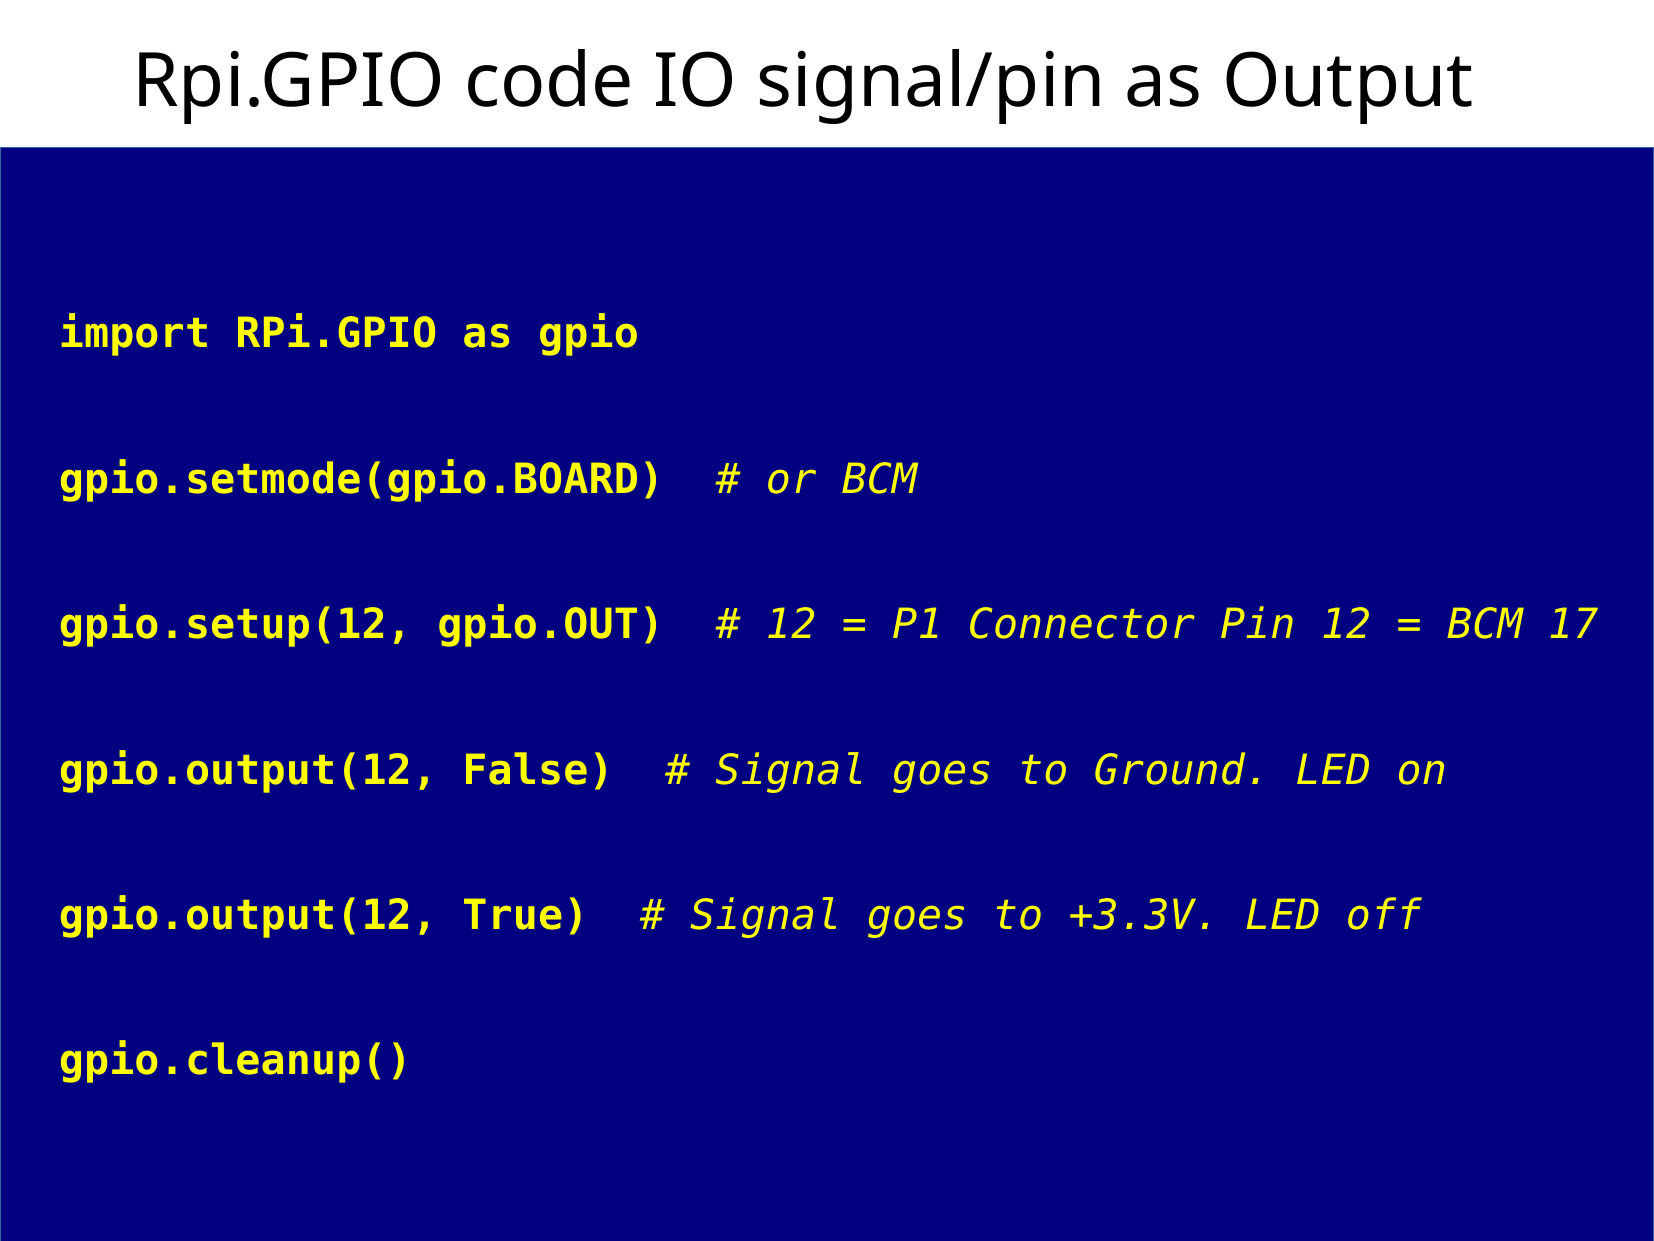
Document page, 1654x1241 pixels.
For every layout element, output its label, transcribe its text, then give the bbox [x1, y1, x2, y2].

title Rpi.GPIO code IO signal/pin as Output [59, 36, 1548, 119]
text_box import RPi.GPIO as gpio gpio.setmode(gpio.BOARD) # or BCM gpio.setup(12, gpio.OUT) # 12 = P1 Connector Pin 12 = BCM 17 gpio.output(12, False) # Signal goes to Ground. LED on gpio.output(12, True) # Signal goes to +3.3V. LED off gpio.cleanup() [0, 147, 1654, 1241]
